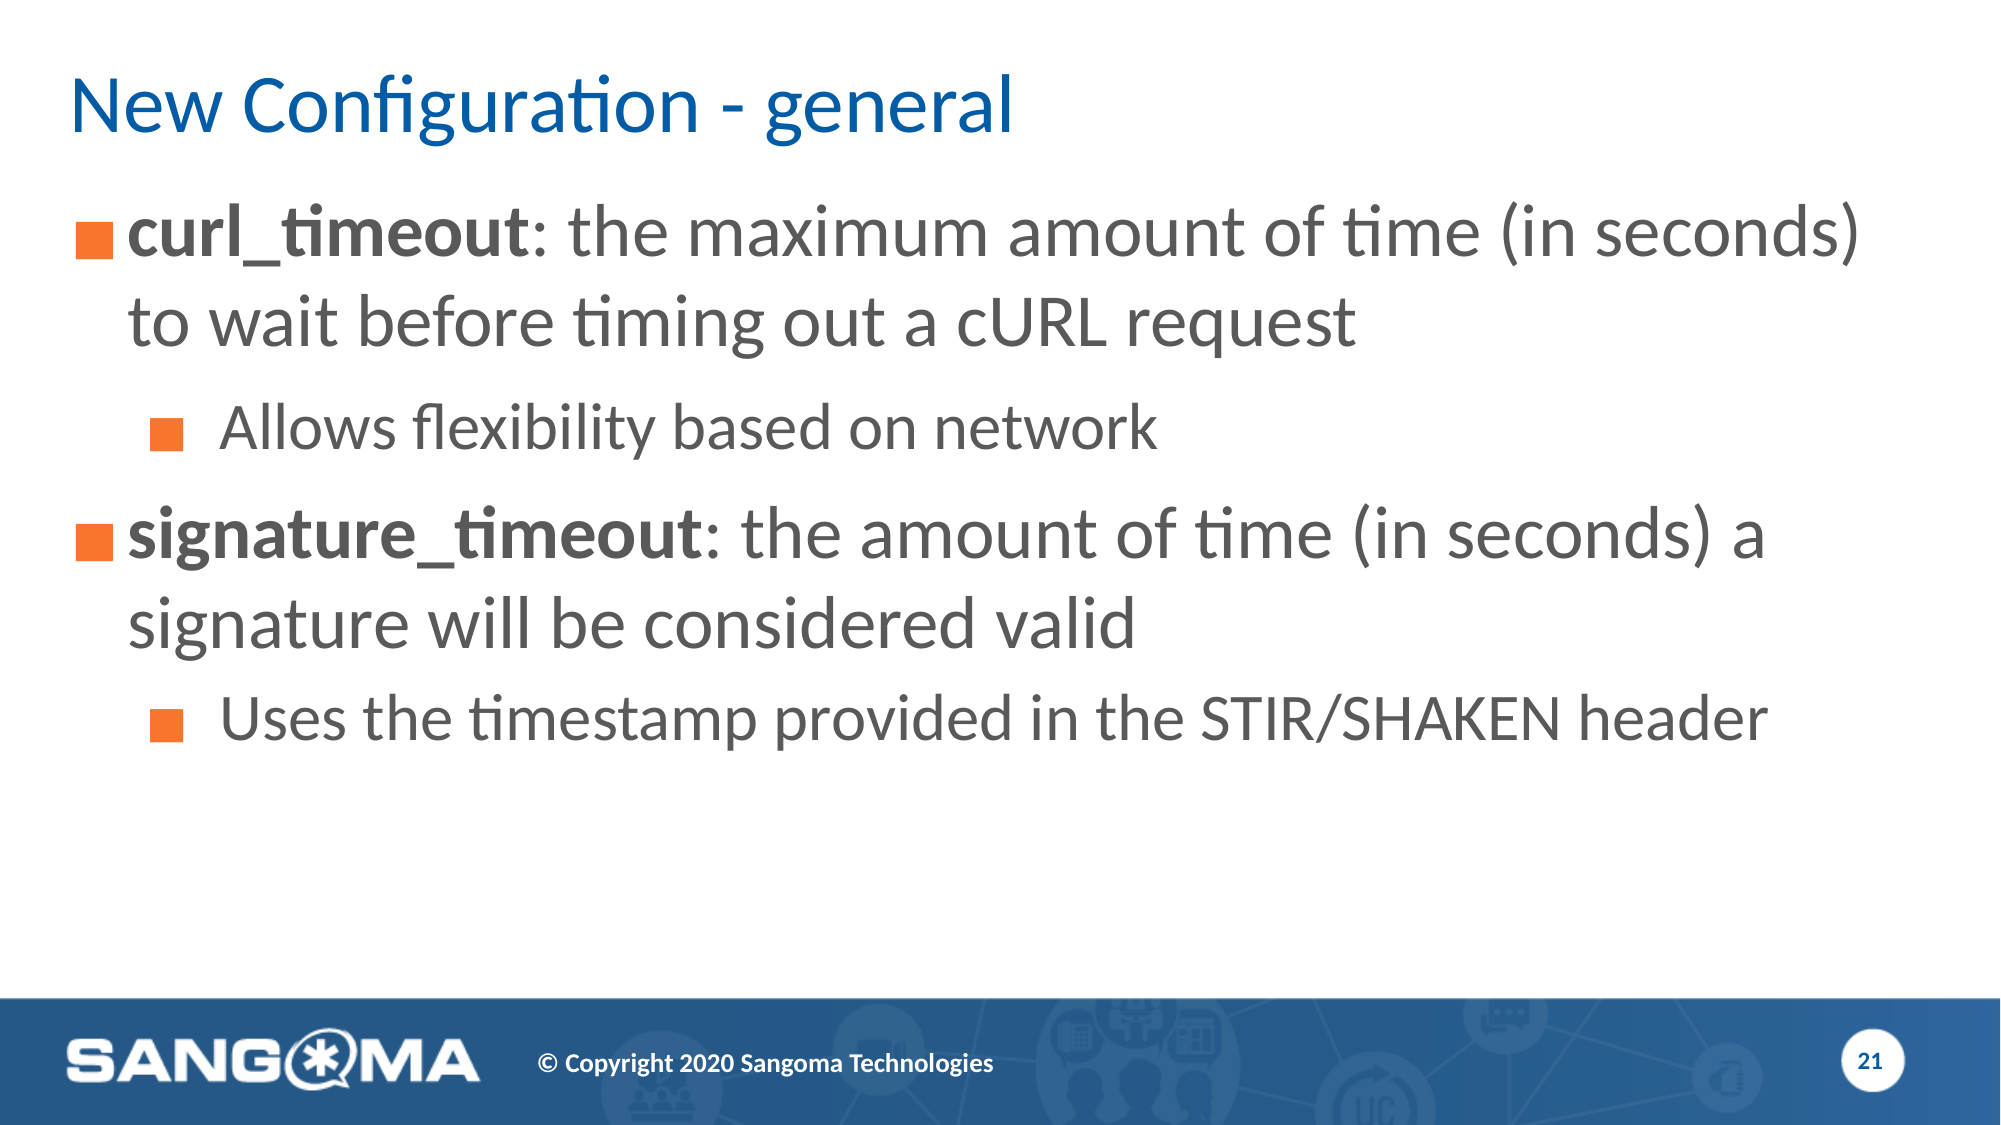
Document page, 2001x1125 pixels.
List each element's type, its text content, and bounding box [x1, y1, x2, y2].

picture [0, 0, 2001, 1125]
list curl_timeout: the maximum amount of time (in seconds) to wait before timing out a cURL request Allows flexibility based on network signature_timeout: the amount of time (in seconds) a signature will be considered valid Uses the timestamp provided in the STIR/SHAKEN header [54, 174, 1945, 999]
title New Configuration - general [54, 48, 1945, 164]
